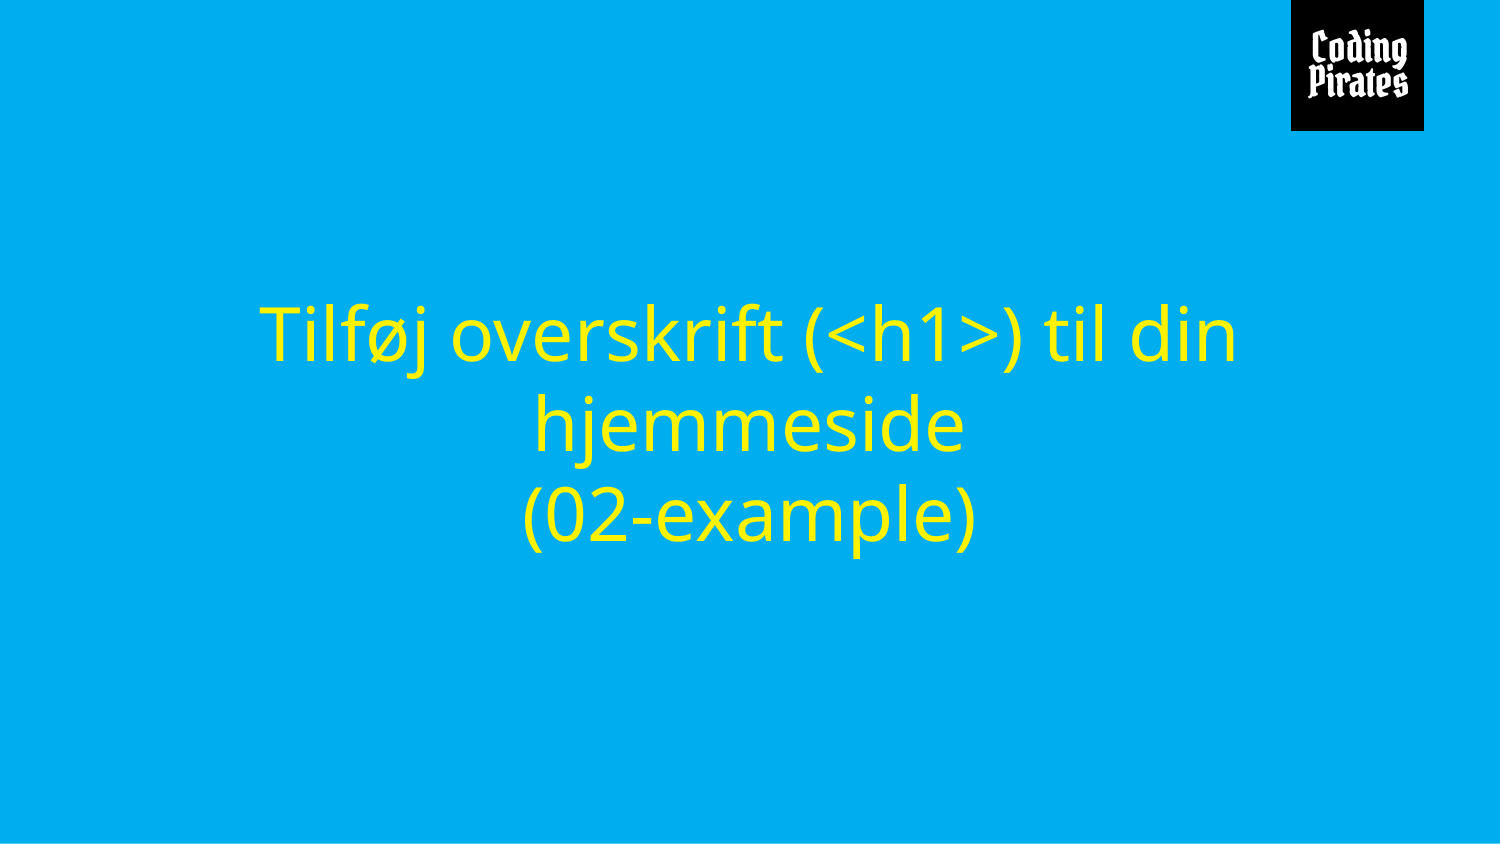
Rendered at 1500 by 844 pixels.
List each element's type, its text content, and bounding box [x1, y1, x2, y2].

title Tilføj overskrift (<h1>) til din hjemmeside (02-example) [51, 352, 1449, 491]
picture [1292, 0, 1423, 130]
